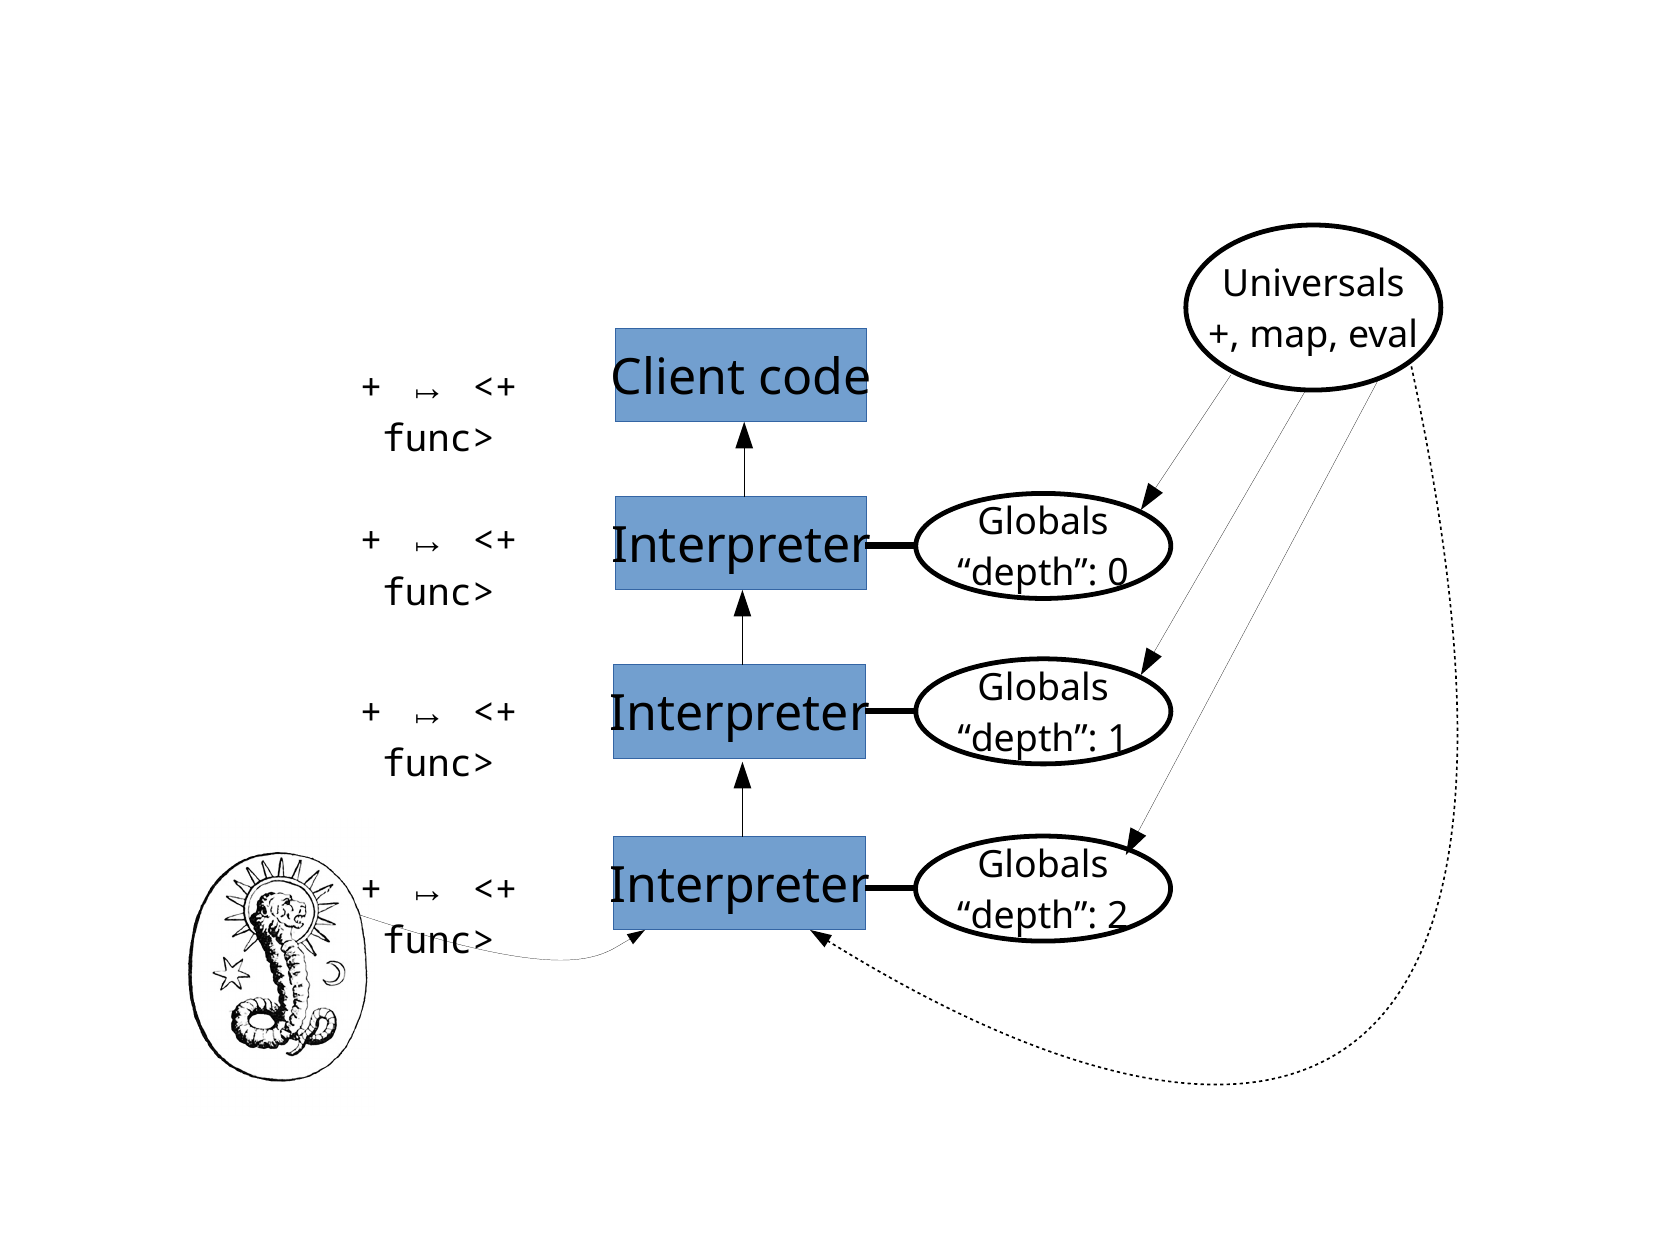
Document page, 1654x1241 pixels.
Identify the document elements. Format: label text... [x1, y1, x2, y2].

text_box Globals “depth”: 1 [916, 658, 1171, 764]
text_box Interpreter [613, 664, 866, 759]
text_box + ↦ <+ func> [345, 677, 609, 768]
picture [180, 818, 375, 1116]
text_box + ↦ <+ func> [345, 855, 609, 945]
text_box Client code [615, 328, 867, 422]
text_box + ↦ <+ func> [345, 352, 608, 443]
text_box Interpreter [615, 496, 867, 590]
text_box + ↦ <+ func> [345, 506, 609, 596]
text_box Interpreter [613, 836, 866, 930]
text_box Universals +, map, eval [1185, 225, 1441, 391]
text_box Globals “depth”: 2 [915, 836, 1171, 942]
text_box Globals “depth”: 0 [916, 493, 1171, 599]
